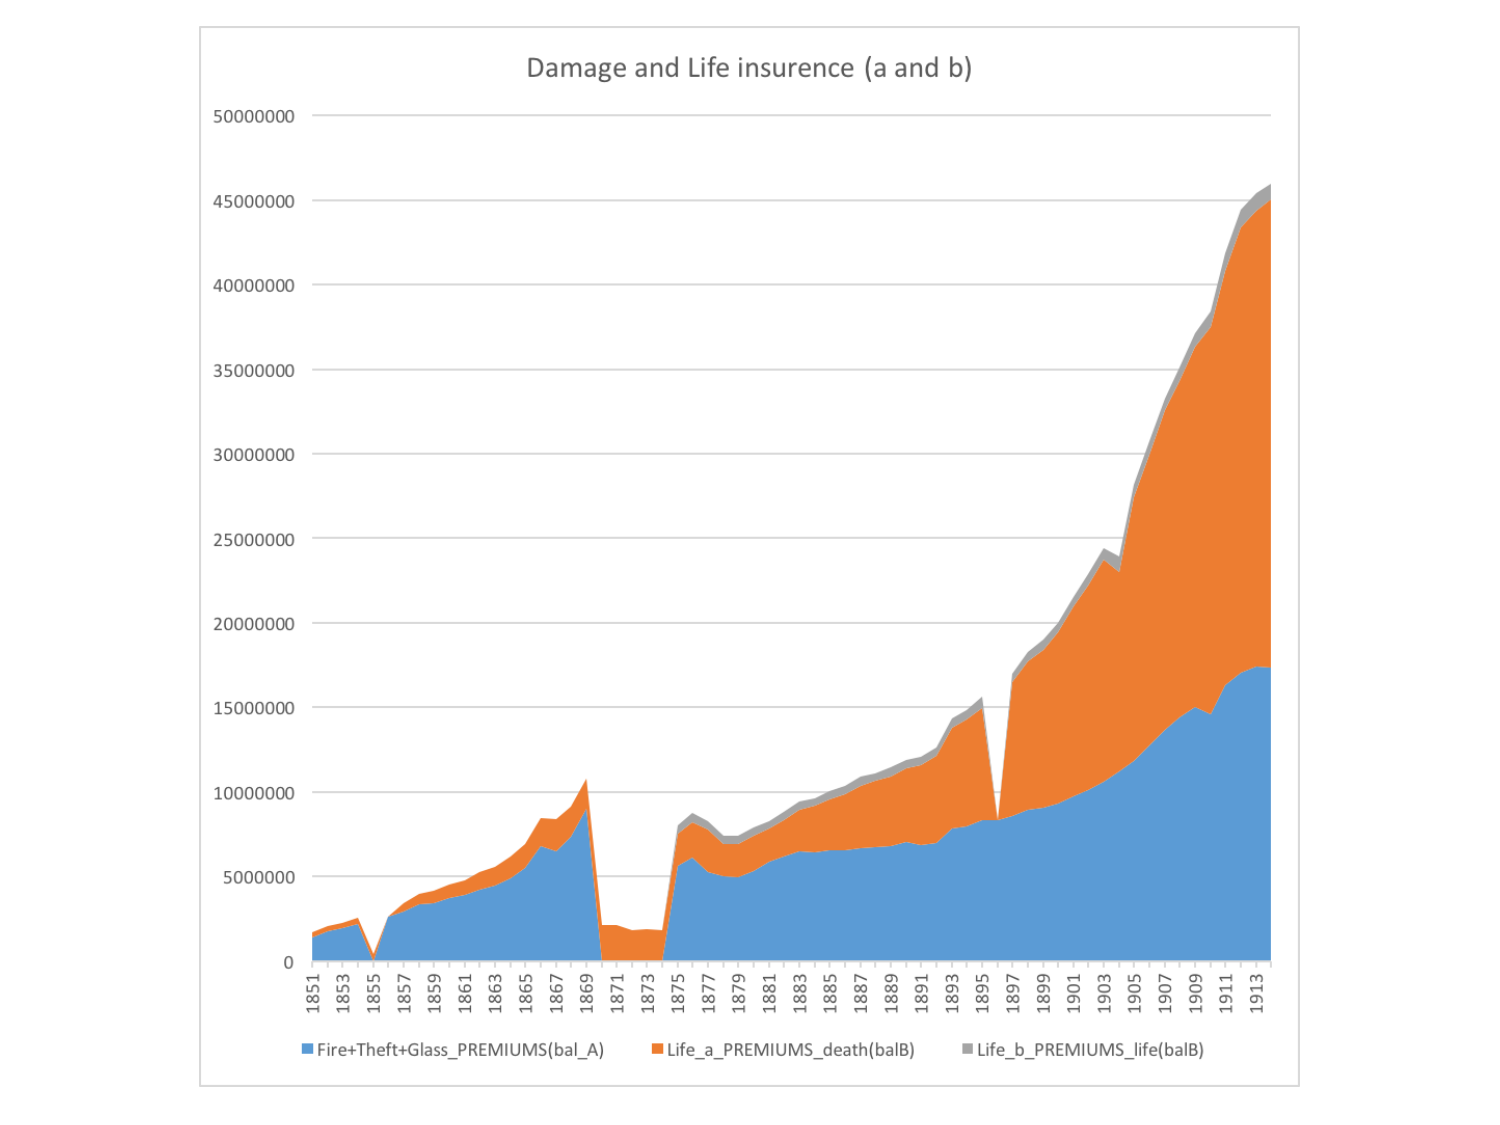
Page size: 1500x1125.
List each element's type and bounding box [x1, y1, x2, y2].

picture [199, 26, 1300, 1087]
